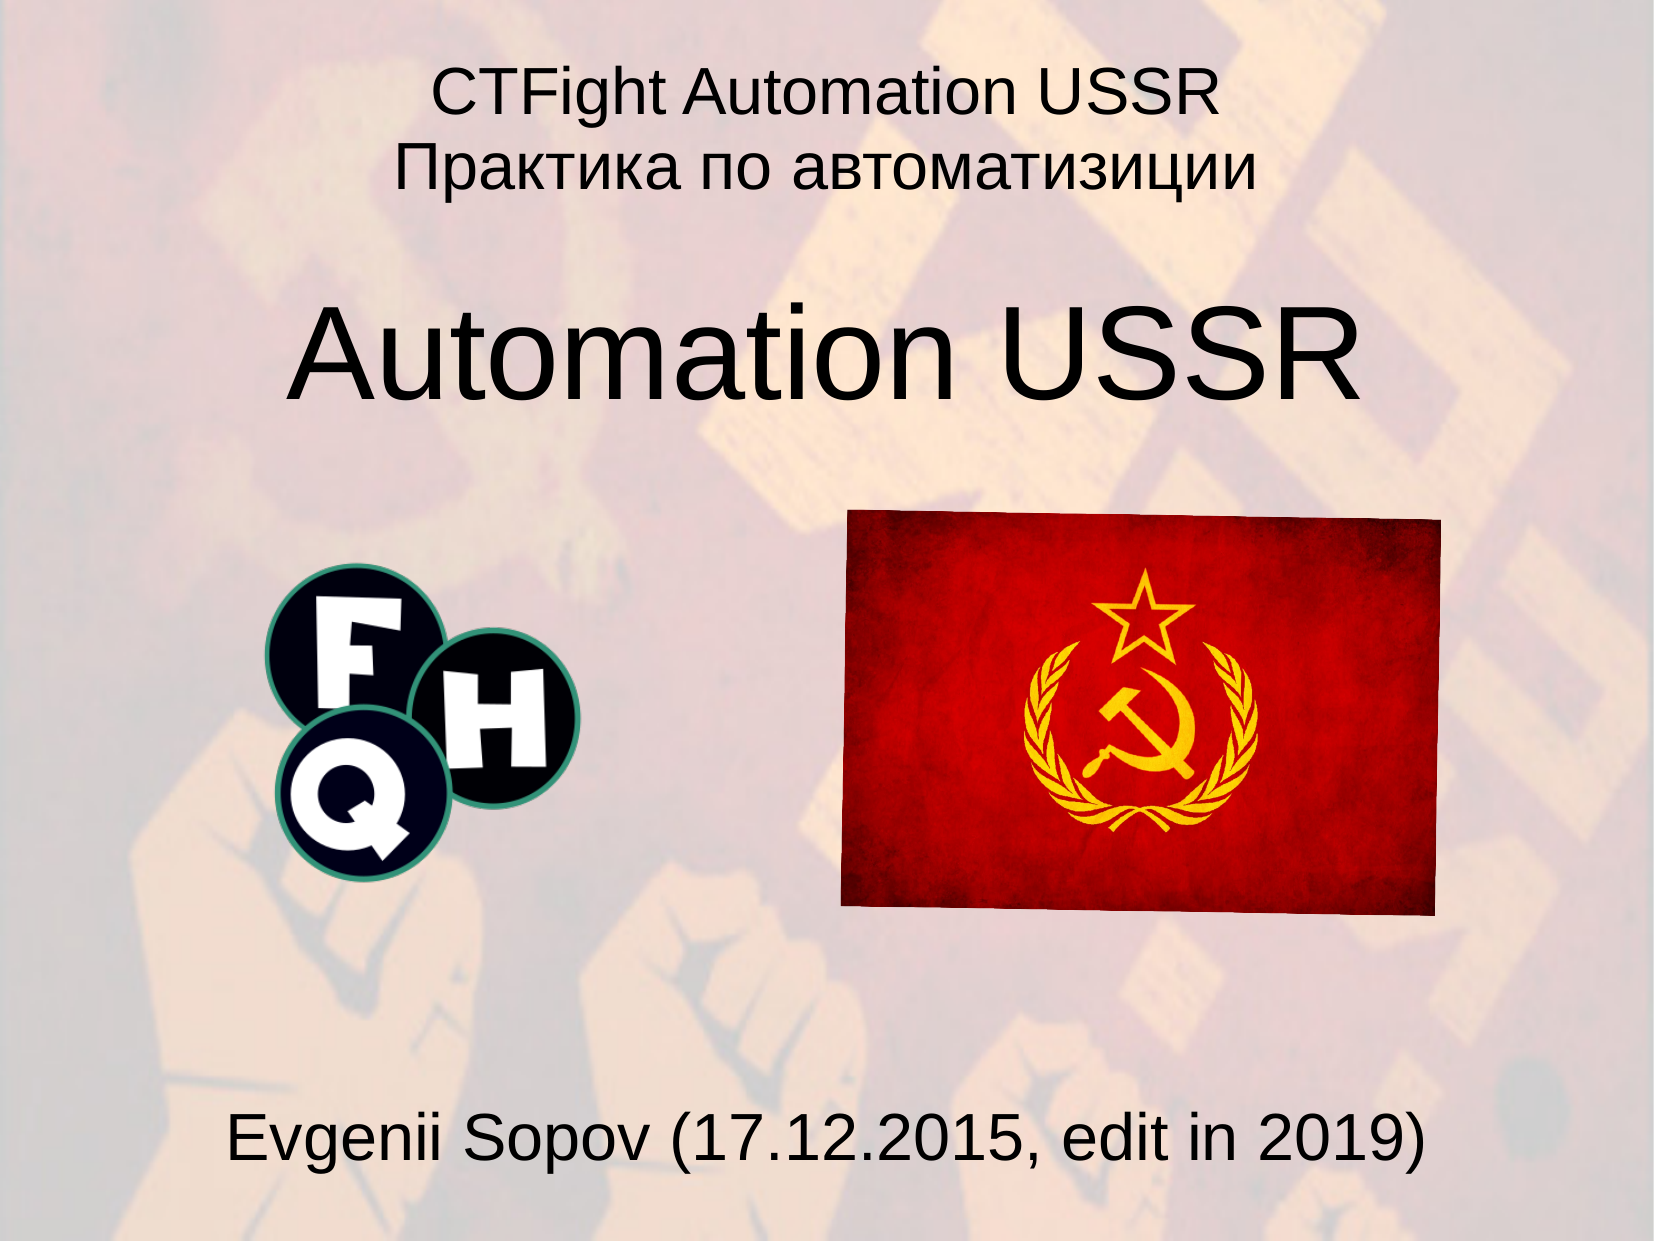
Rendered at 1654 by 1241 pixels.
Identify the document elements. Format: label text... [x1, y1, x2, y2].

picture [0, 0, 1654, 1241]
subtitle CTFight Automation USSR Практика по автоматизиции Automation USSR Evgenii Sopov (17.12.2015, edit in 2019) [82, 43, 1571, 1186]
